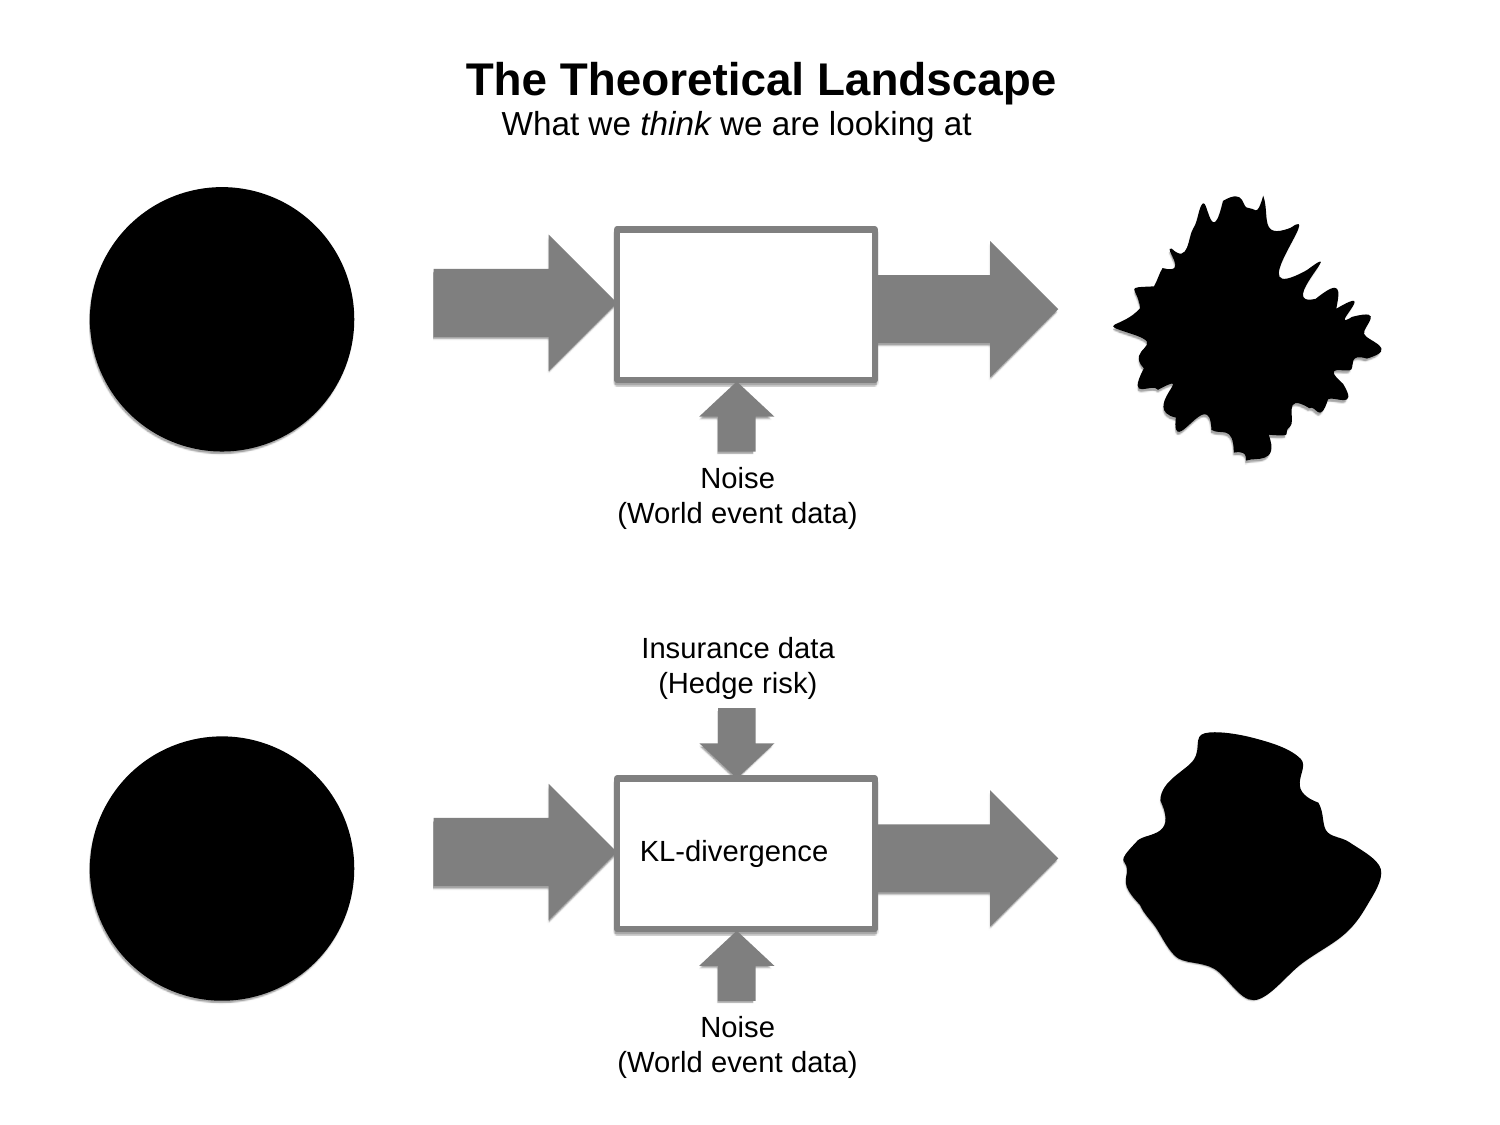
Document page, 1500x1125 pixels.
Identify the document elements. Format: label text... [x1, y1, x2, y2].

text_box KL-divergence [625, 825, 844, 876]
text_box [433, 708, 1059, 929]
text_box [699, 930, 775, 1000]
text_box What we think we are looking at [486, 112, 987, 150]
text_box Noise (World event data) [602, 451, 873, 537]
text_box [1113, 195, 1382, 461]
text_box [1123, 732, 1382, 1001]
text_box Insurance data (Hedge risk) [626, 622, 850, 708]
text_box [89, 187, 355, 452]
text_box [433, 229, 1059, 380]
text_box [699, 381, 775, 451]
text_box [89, 736, 355, 1001]
text_box Noise (World event data) [602, 1000, 873, 1086]
text_box The Theoretical Landscape [451, 41, 1072, 112]
